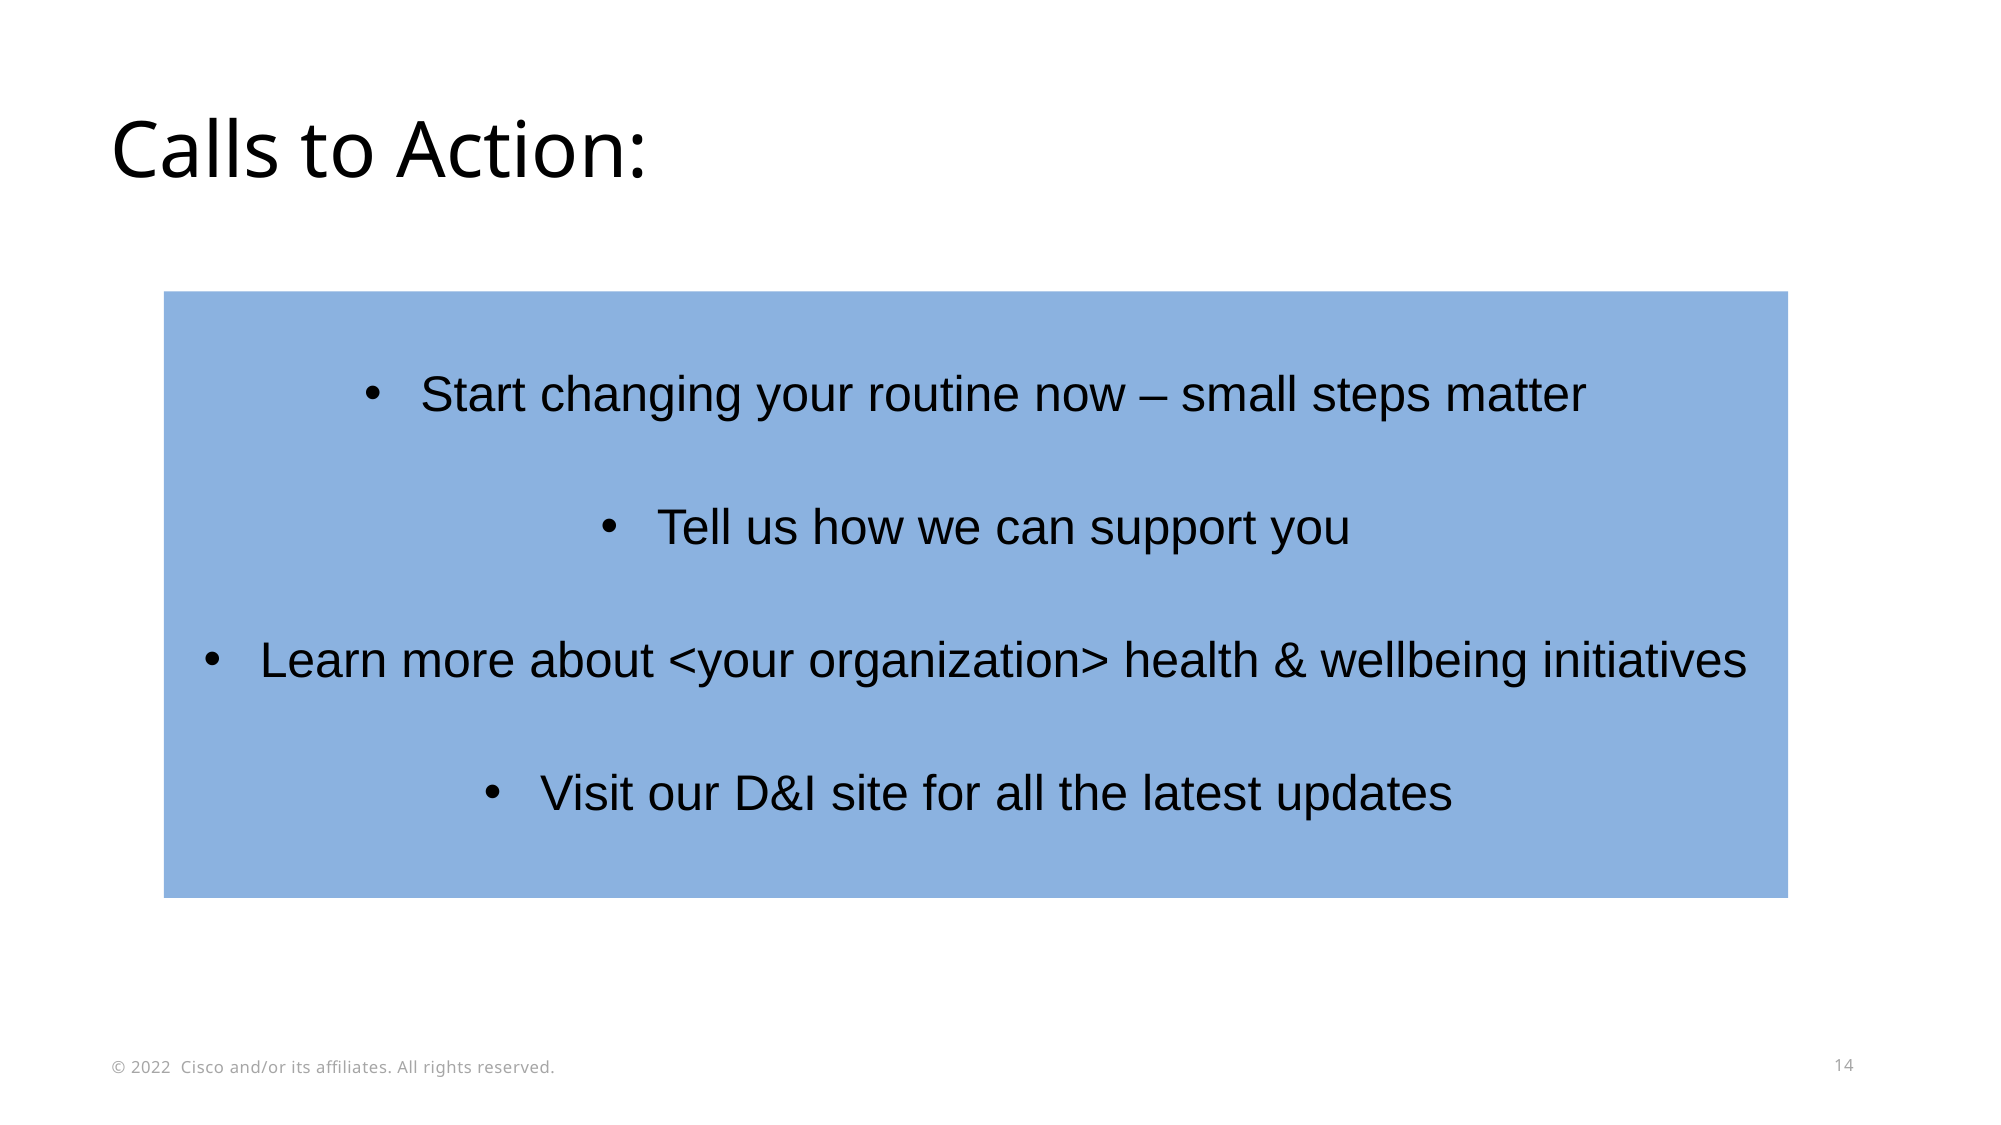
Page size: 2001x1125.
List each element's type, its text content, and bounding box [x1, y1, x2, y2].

title Calls to Action: [95, 74, 1922, 235]
text_box Start changing your routine now – small steps matter Tell us how we can support you Learn more about <your organization> health & wellbeing initiatives Visit our D&I site for all the latest updates [163, 368, 1789, 822]
text_box [163, 822, 1789, 898]
text_box [163, 291, 1789, 368]
